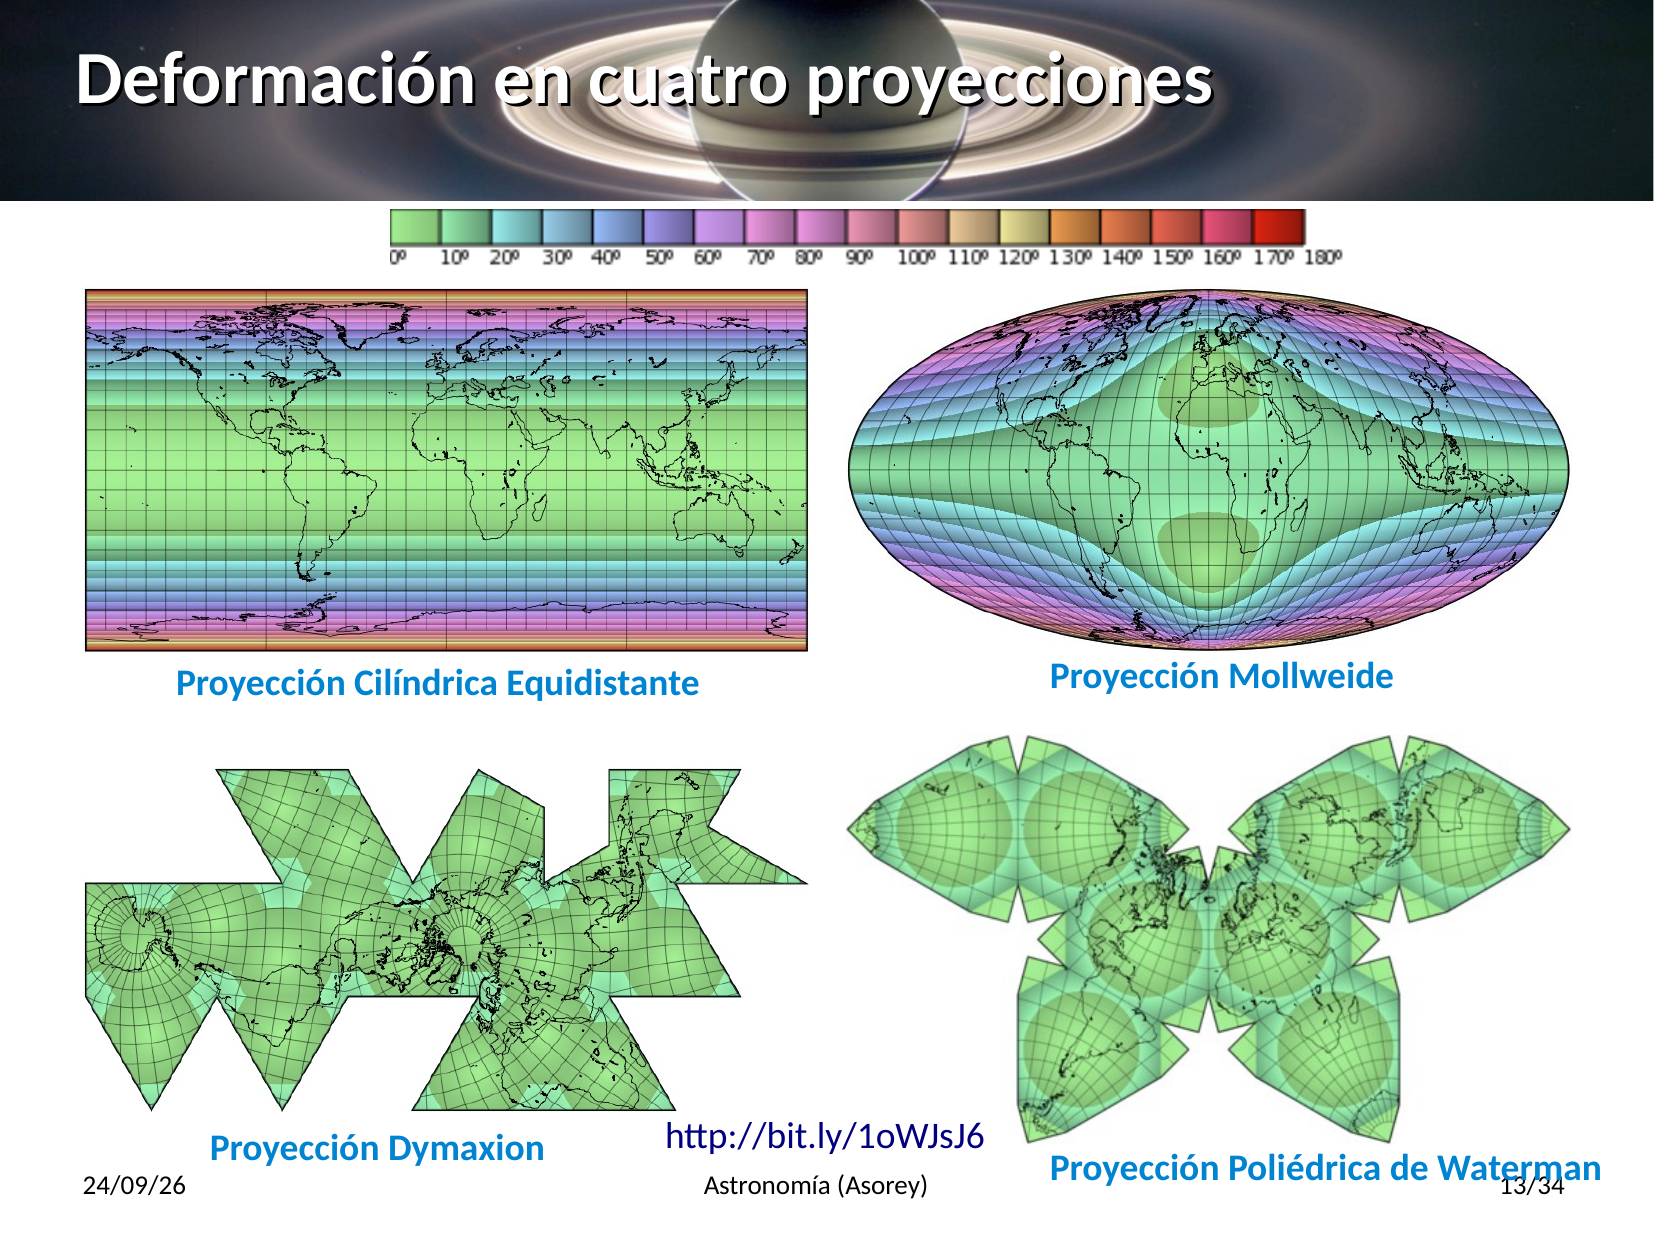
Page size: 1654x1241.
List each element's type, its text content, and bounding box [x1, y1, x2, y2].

picture [845, 734, 1572, 1145]
picture [82, 286, 809, 653]
picture [0, 0, 1654, 201]
text_box Proyección Dymaxion [195, 1125, 563, 1186]
text_box Proyección Mollweide [1035, 653, 1412, 714]
picture [845, 286, 1572, 654]
picture [390, 209, 1350, 271]
title Deformación en cuatro proyecciones [75, 19, 1564, 151]
picture [82, 766, 809, 1113]
text_box Proyección Cilíndrica Equidistante [161, 660, 721, 721]
text_box Proyección Poliédrica de Waterman [1035, 1144, 1623, 1206]
text_box http://bit.ly/1oWJsJ6 [650, 1113, 1004, 1174]
